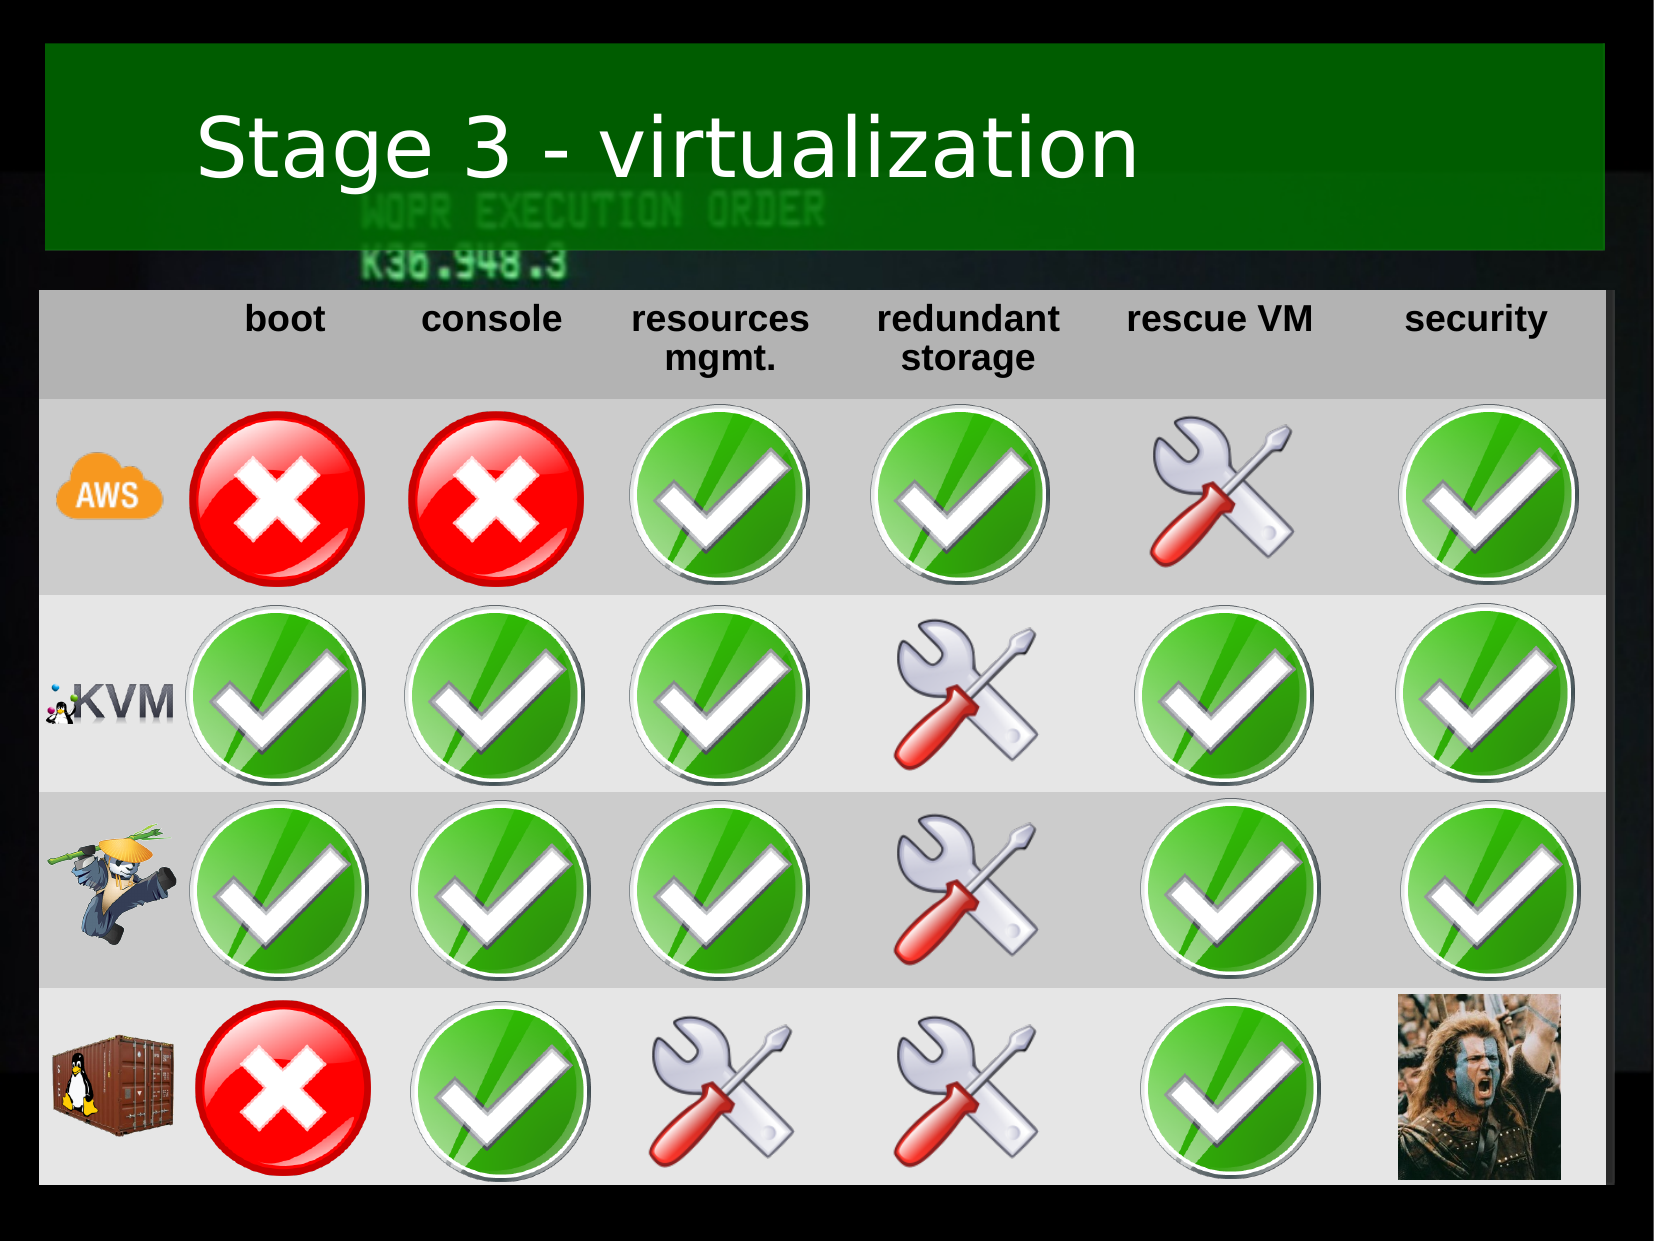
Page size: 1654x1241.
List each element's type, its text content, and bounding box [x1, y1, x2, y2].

table_header rescue VM [1094, 290, 1346, 399]
table_cell [39, 595, 185, 792]
table_cell [1094, 595, 1346, 792]
text_box [1606, 290, 1615, 1185]
table_cell [1346, 988, 1606, 1185]
table_cell [201, 399, 386, 595]
table_cell [1094, 399, 1346, 595]
table_cell [386, 595, 598, 792]
table_cell [386, 988, 598, 1185]
table_cell [843, 399, 1094, 595]
table_cell [185, 595, 386, 792]
table_cell [1094, 988, 1346, 1185]
table_cell [1346, 792, 1606, 988]
table_cell [386, 792, 598, 988]
table_cell [185, 988, 386, 1185]
table_cell [843, 988, 1094, 1185]
table_header resources mgmt. [598, 290, 843, 399]
table_cell [598, 595, 843, 792]
title Stage 3 - virtualization [45, 43, 1605, 251]
table_header console [386, 290, 598, 399]
table_cell [598, 792, 843, 988]
table_cell [1346, 399, 1606, 595]
table_header redundant storage [843, 290, 1094, 399]
table_cell [843, 792, 1094, 988]
table_cell [1346, 595, 1606, 792]
picture [0, 0, 1654, 1241]
table_header boot [185, 290, 386, 399]
table_cell [39, 792, 185, 988]
table_cell [39, 578, 179, 595]
table_cell [598, 399, 843, 595]
table_cell [386, 399, 598, 595]
table_cell [39, 988, 185, 1185]
table_cell [185, 792, 386, 988]
table_cell [1094, 792, 1346, 988]
table_header [39, 290, 185, 390]
table_header security [1346, 290, 1606, 399]
table_cell [598, 988, 843, 1185]
table_cell [843, 595, 1094, 792]
